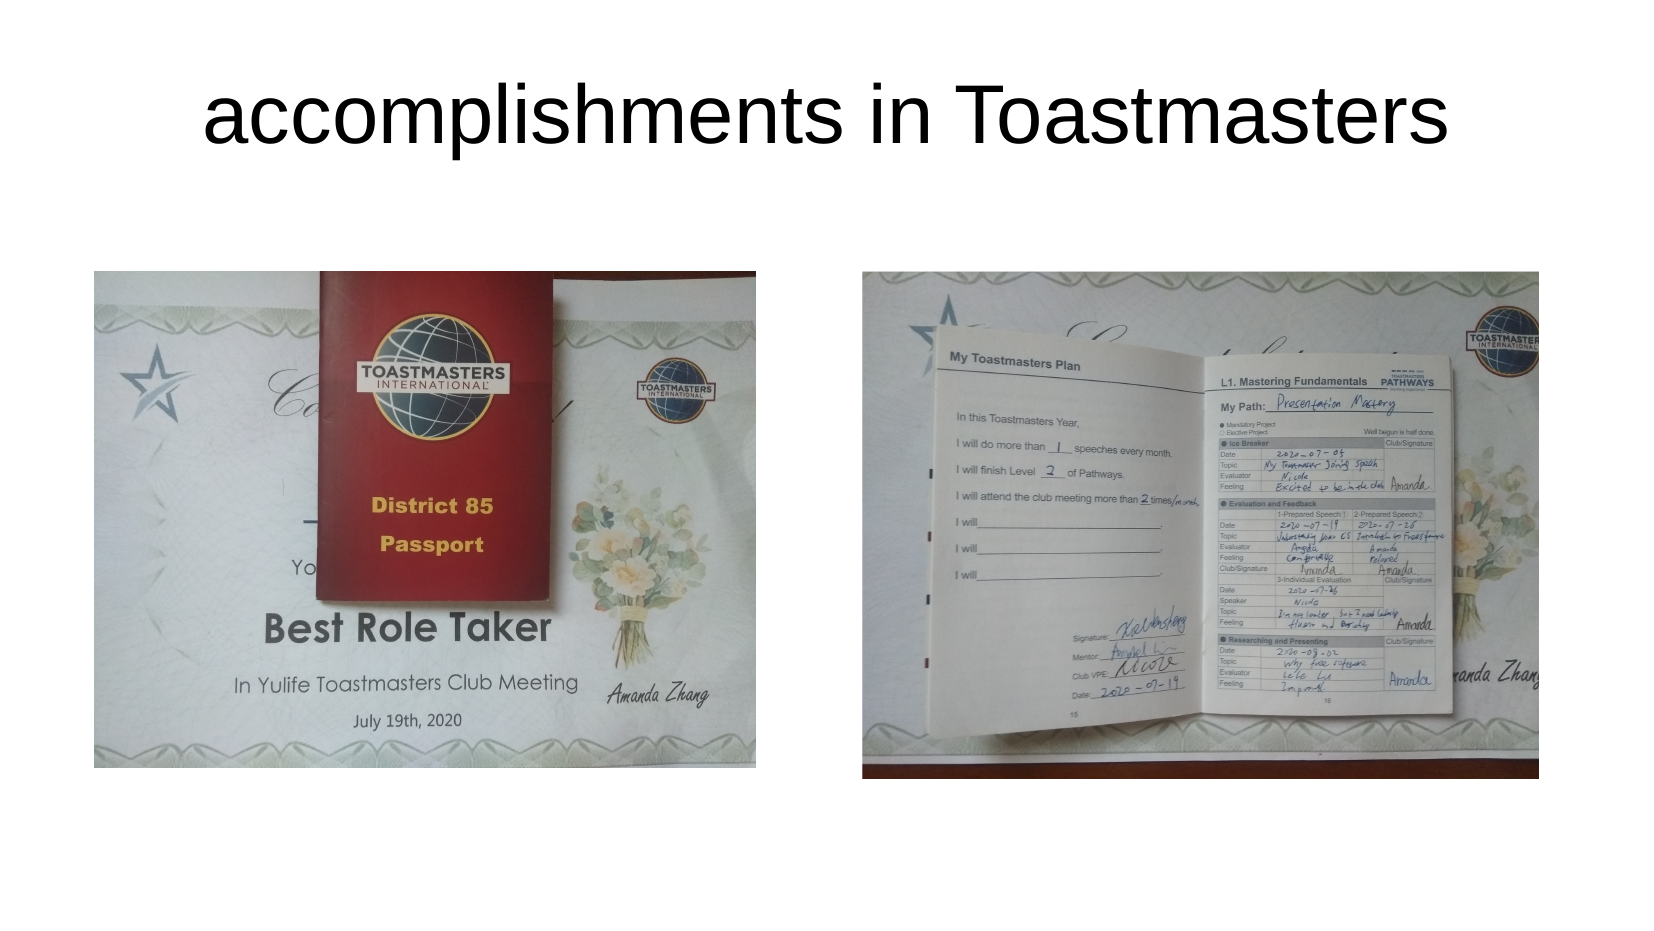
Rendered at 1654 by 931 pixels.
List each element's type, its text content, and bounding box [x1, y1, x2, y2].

picture [862, 271, 1539, 780]
title accomplishments in Toastmasters [82, 37, 1571, 193]
picture [94, 271, 756, 768]
